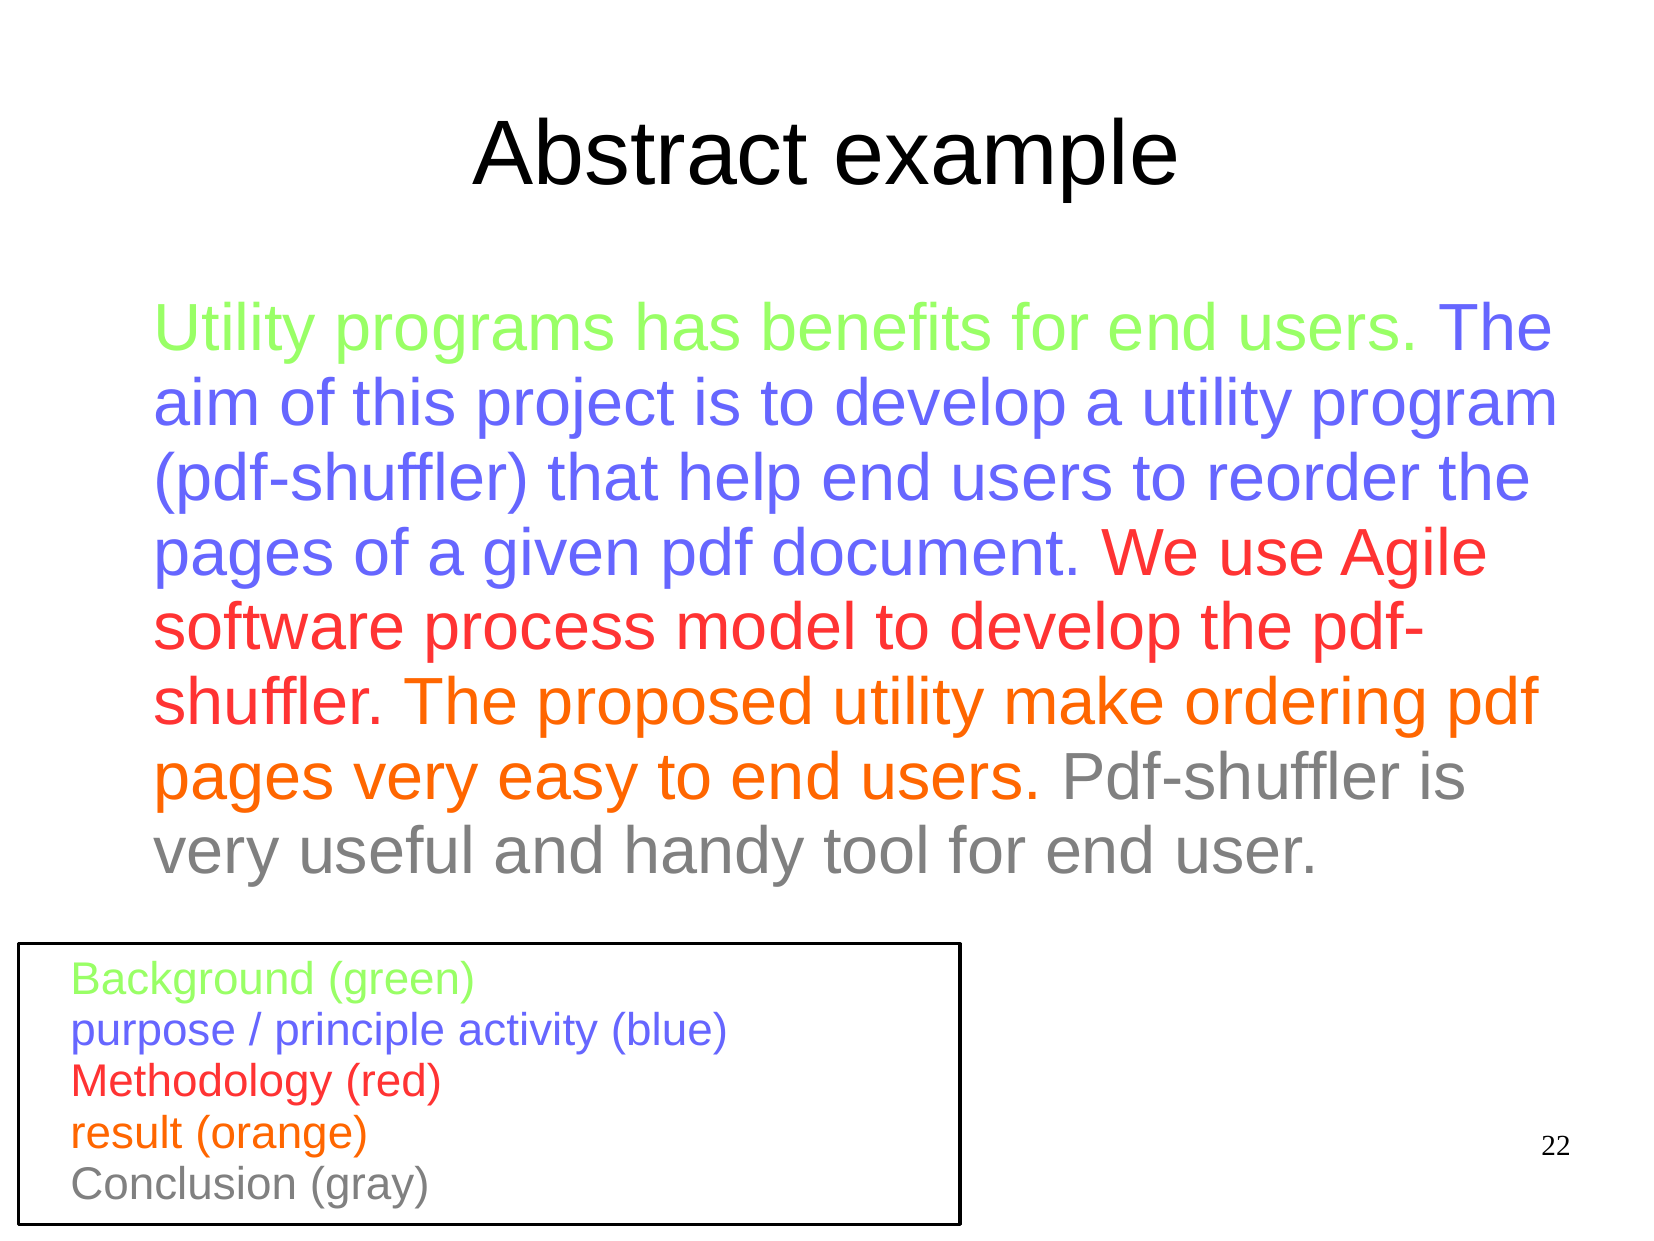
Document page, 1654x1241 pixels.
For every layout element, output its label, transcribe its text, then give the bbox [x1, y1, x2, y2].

title Abstract example [82, 49, 1571, 257]
list Utility programs has benefits for end users. The aim of this project is to develop a utility program (pdf-shuffler) that help end users to reorder the pages of a given pdf document. We use Agile software process model to develop the pdf-shuffler. The proposed utility make ordering pdf pages very easy to end users. Pdf-shuffler is very useful and handy tool for end user. [82, 290, 1571, 1010]
text_box Background (green) purpose / principle activity (blue) Methodology (red) result (orange) Conclusion (gray) [18, 943, 961, 1225]
